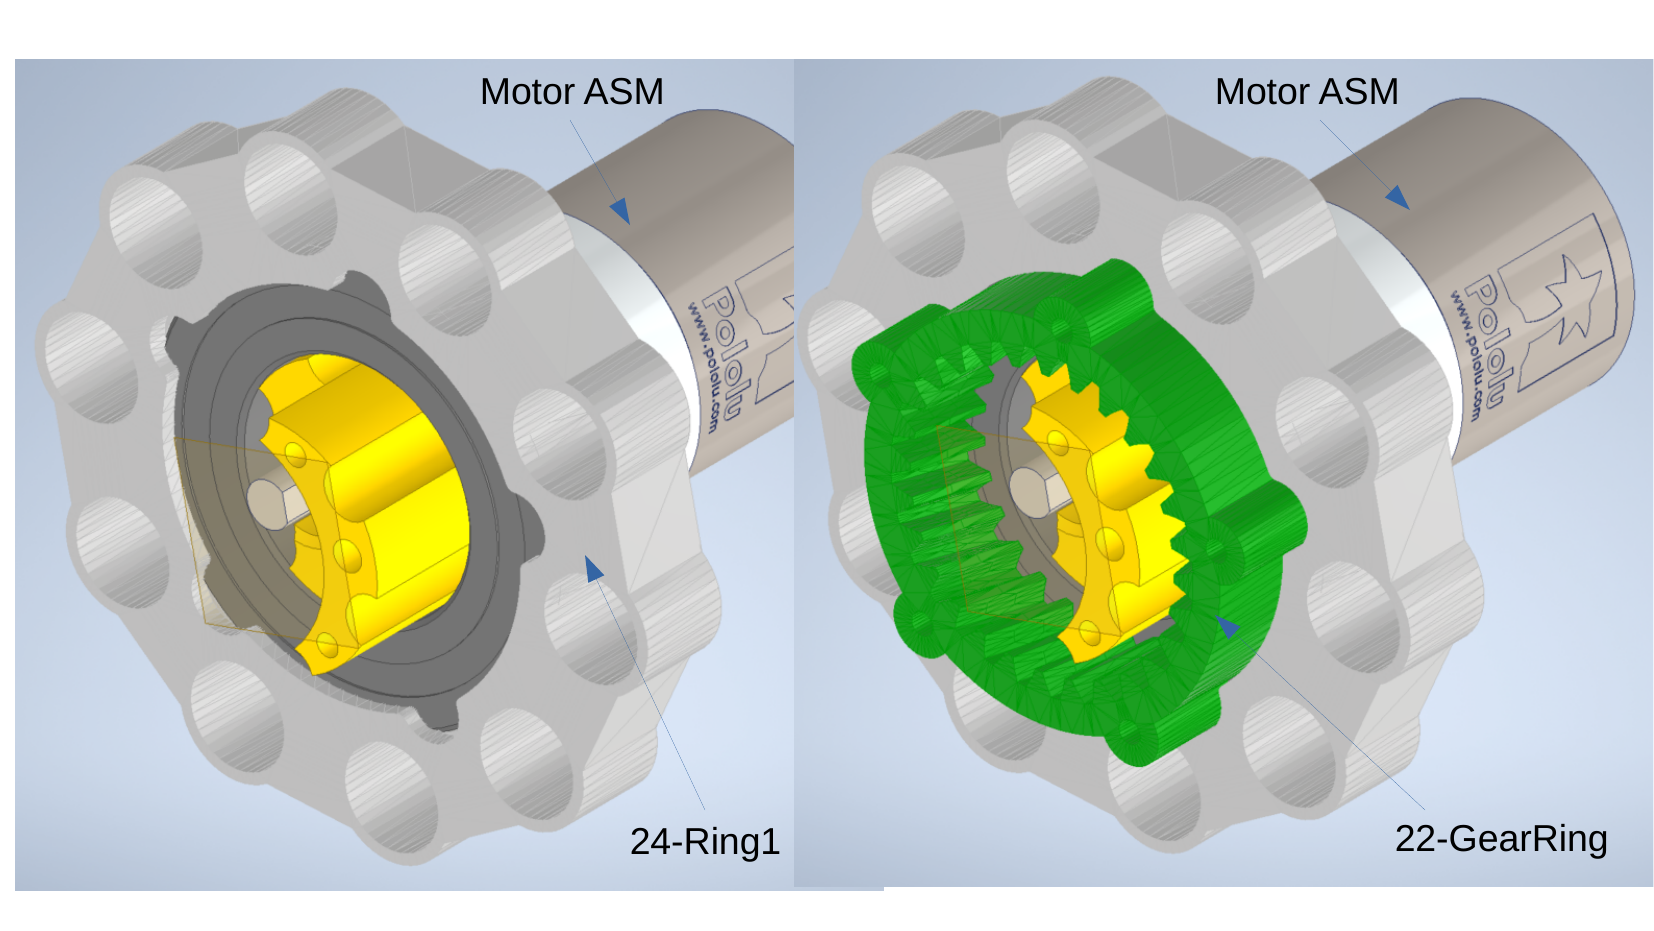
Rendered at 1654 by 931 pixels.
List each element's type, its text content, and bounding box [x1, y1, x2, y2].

text_box 22-GearRing [1380, 810, 1636, 867]
text_box Motor ASM [465, 63, 721, 121]
text_box 24-Ring1 [615, 813, 871, 871]
text_box Motor ASM [1200, 63, 1456, 121]
picture [15, 59, 1654, 891]
